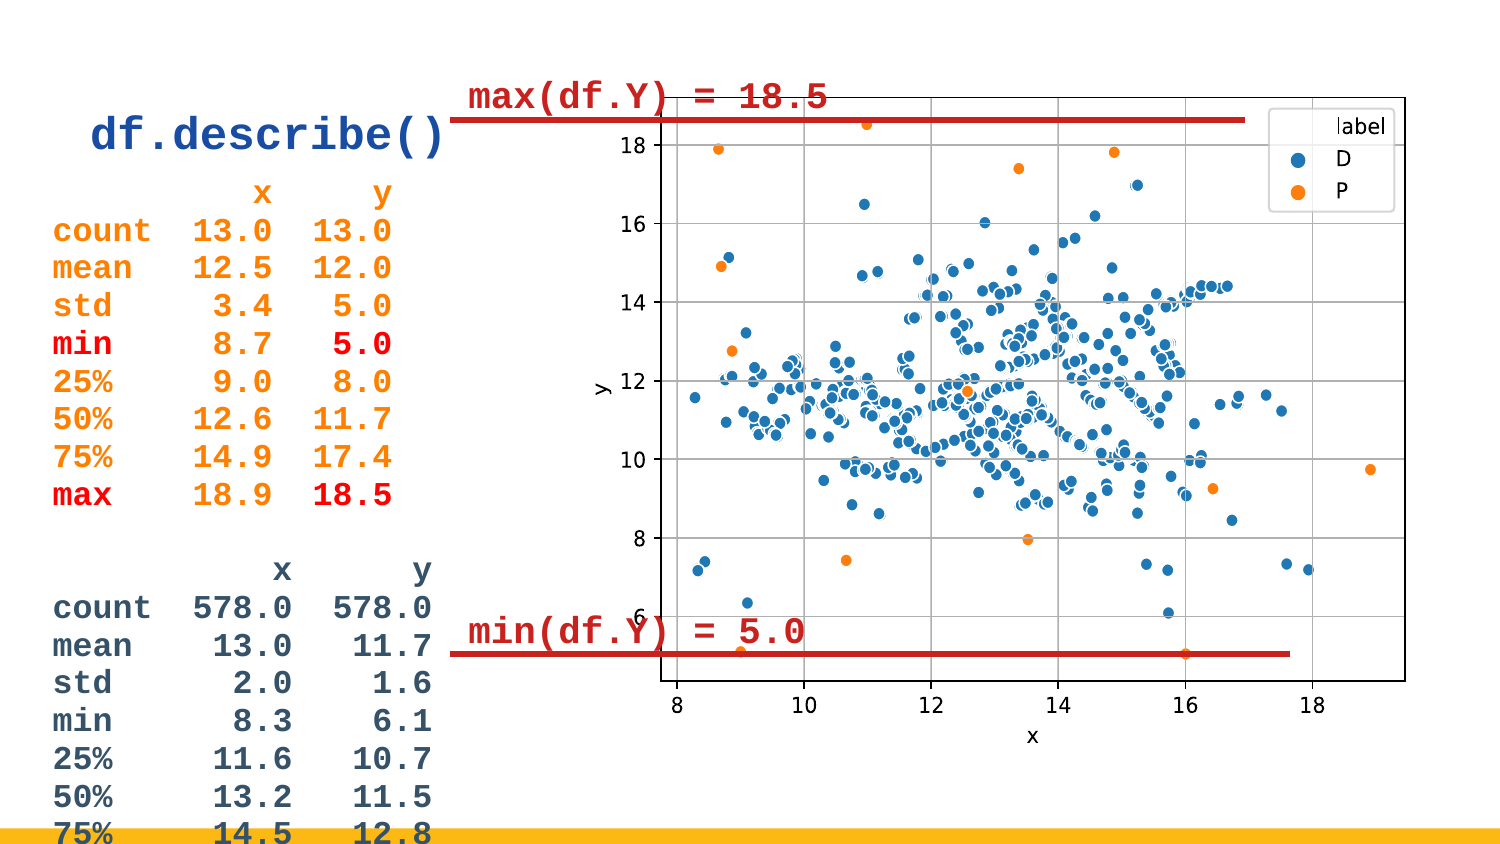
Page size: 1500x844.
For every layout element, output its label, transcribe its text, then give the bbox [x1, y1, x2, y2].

text_box x y count 13.0 13.0 mean 12.5 12.0 std 3.4 5.0 min 8.7 5.0 25% 9.0 8.0 50% 12.6 11.7 75% 14.9 17.4 max 18.9 18.5 x y count 578.0 578.0 mean 13.0 11.7 std 2.0 1.6 min 8.3 6.1 25% 11.6 10.7 50% 13.2 11.5 75% 14.5 12.8 max 17.9 17.0 [37, 168, 631, 844]
title df.describe() [75, 0, 1425, 197]
picture [631, 5, 1500, 766]
